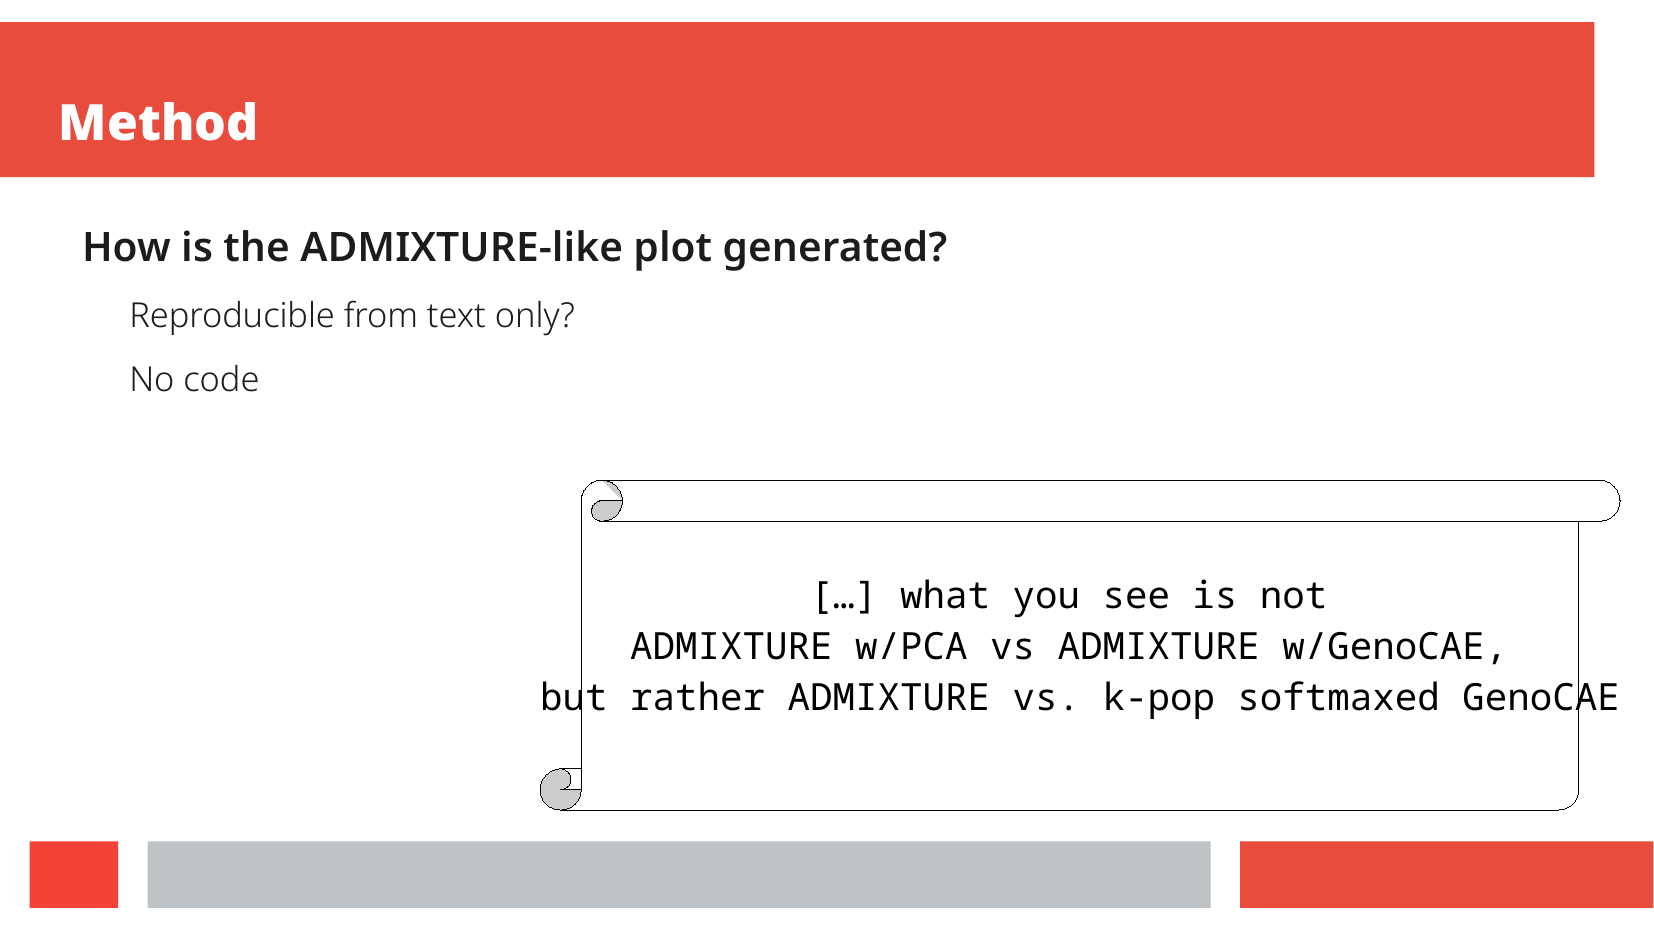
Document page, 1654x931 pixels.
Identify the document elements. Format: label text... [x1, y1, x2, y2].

title Method [59, 44, 1595, 156]
list How is the ADMIXTURE-like plot generated? Reproducible from text only? No code [82, 217, 1571, 758]
text_box […] what you see is not ADMIXTURE w/PCA vs ADMIXTURE w/GenoCAE, but rather ADMIXTURE vs. k-pop softmaxed GenoCAE [562, 522, 1579, 811]
